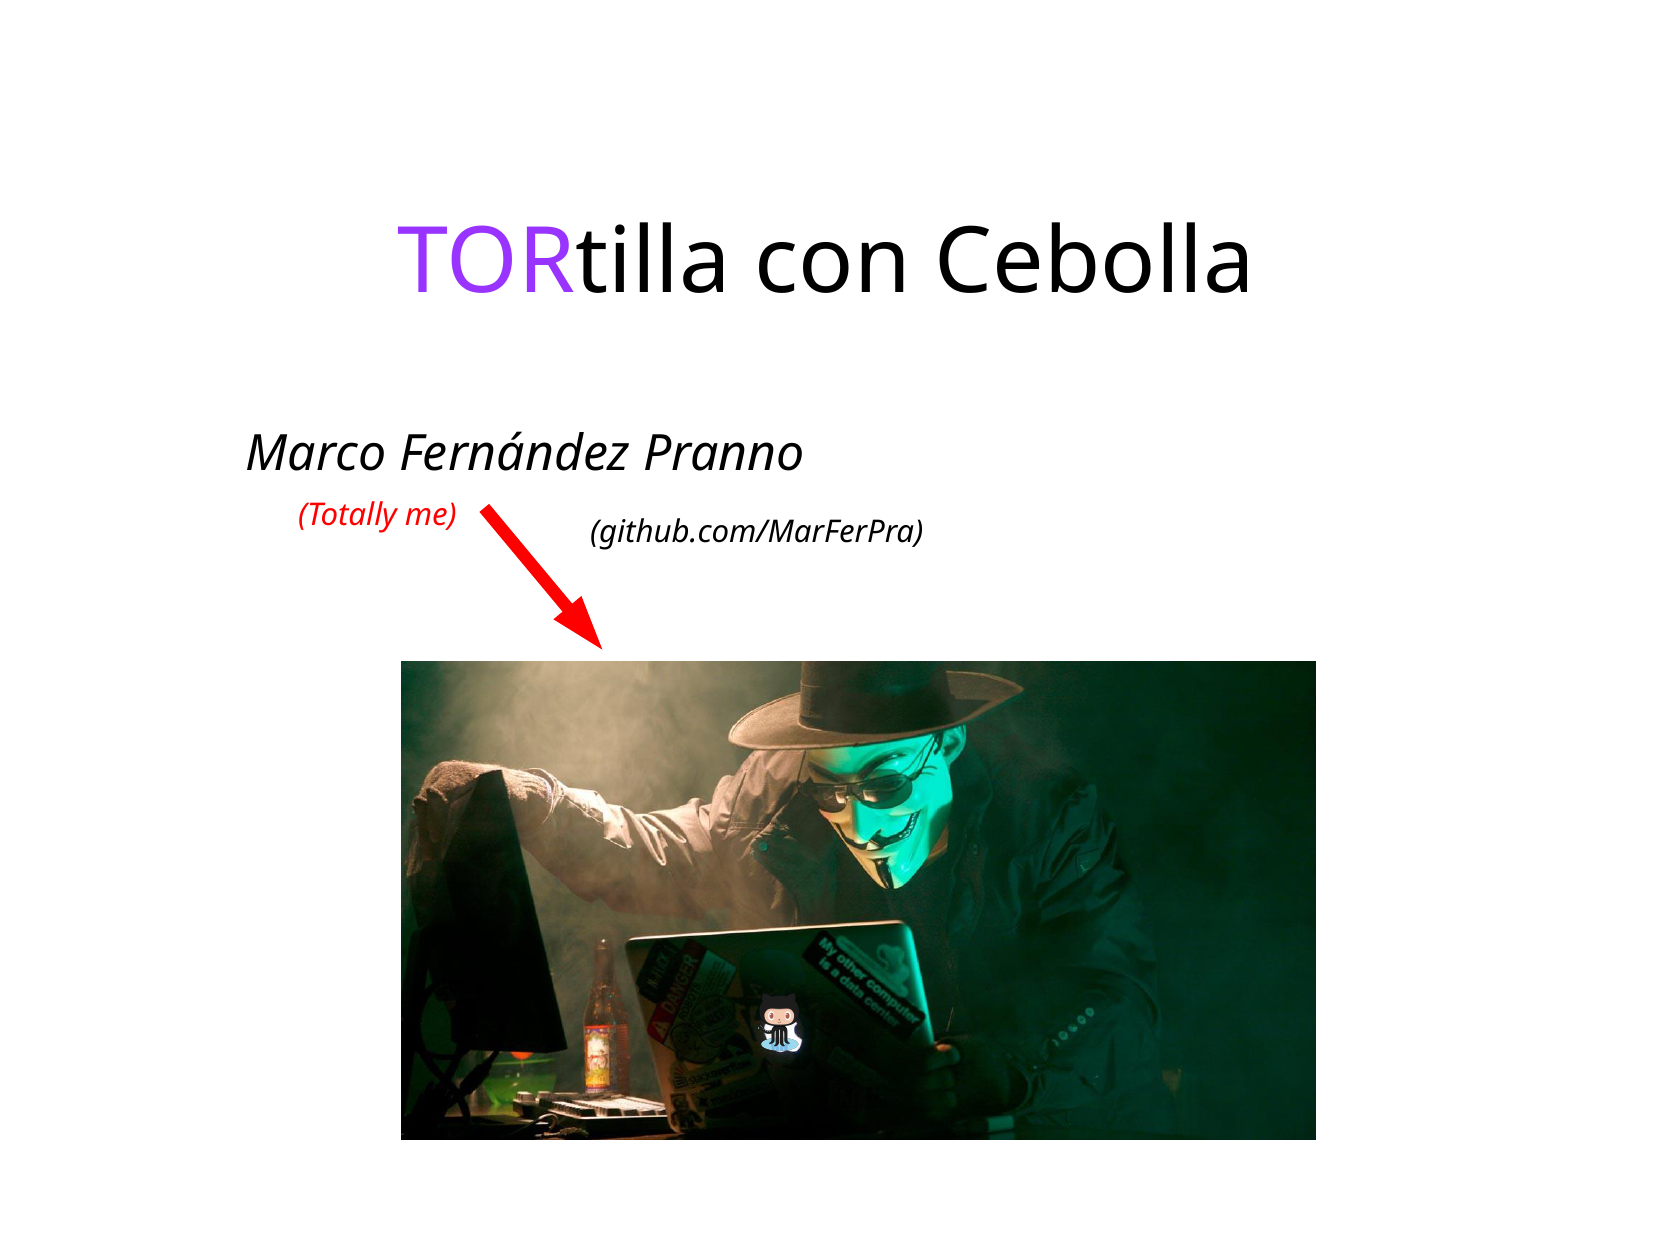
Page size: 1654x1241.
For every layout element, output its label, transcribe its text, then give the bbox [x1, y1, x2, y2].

text_box (Totally me) [283, 484, 497, 542]
title TORtilla con Cebolla [82, 153, 1571, 361]
picture [401, 661, 1316, 1141]
subtitle Marco Fernández Pranno [82, 283, 969, 756]
text_box (github.com/MarFerPra) [575, 501, 1091, 559]
